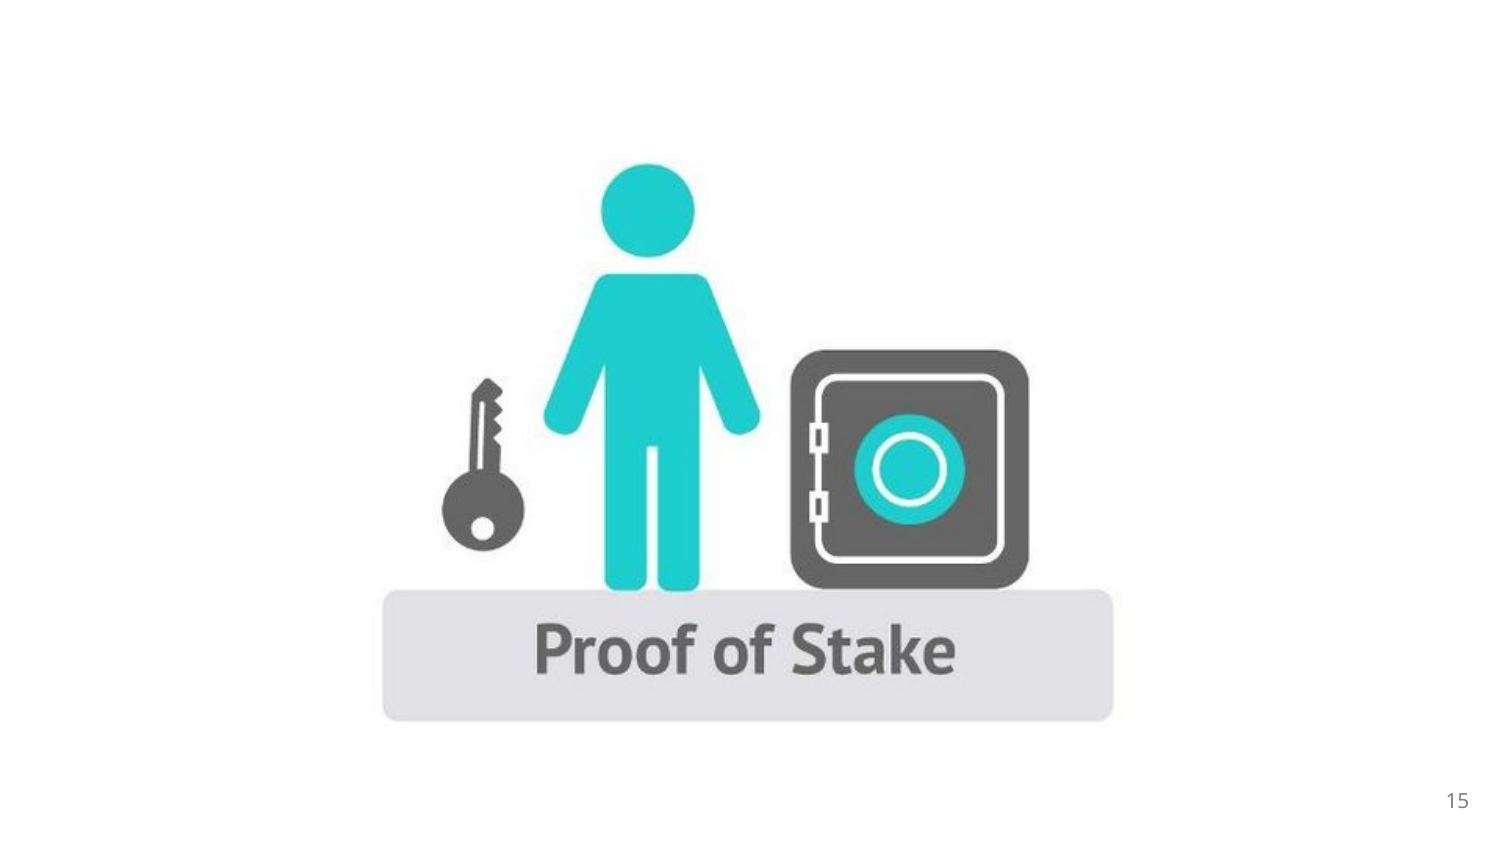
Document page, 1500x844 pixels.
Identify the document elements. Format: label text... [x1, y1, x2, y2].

picture [359, 88, 1141, 755]
slide_number <number> [1394, 769, 1484, 834]
